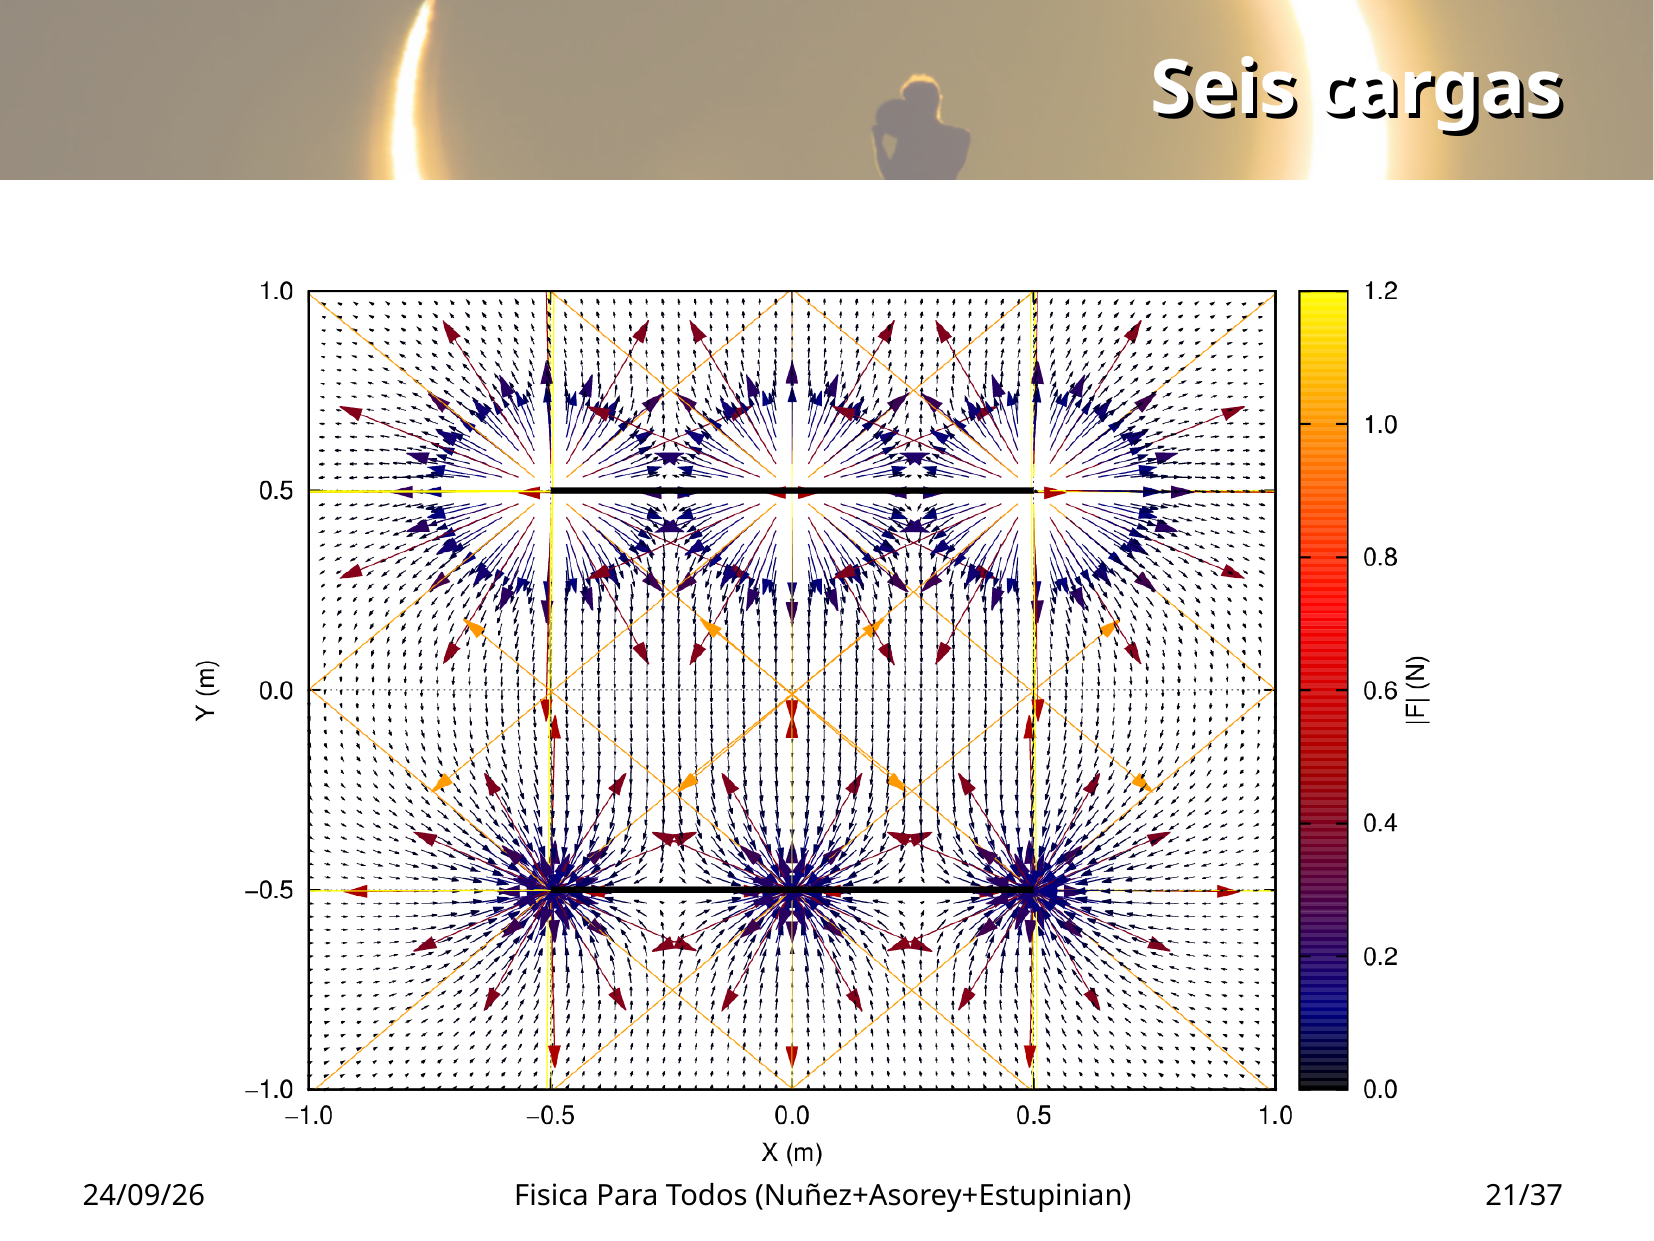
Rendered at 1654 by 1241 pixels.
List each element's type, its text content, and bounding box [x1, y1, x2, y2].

picture [185, 260, 1480, 1171]
picture [0, 0, 1654, 180]
title Seis cargas [75, 19, 1564, 151]
